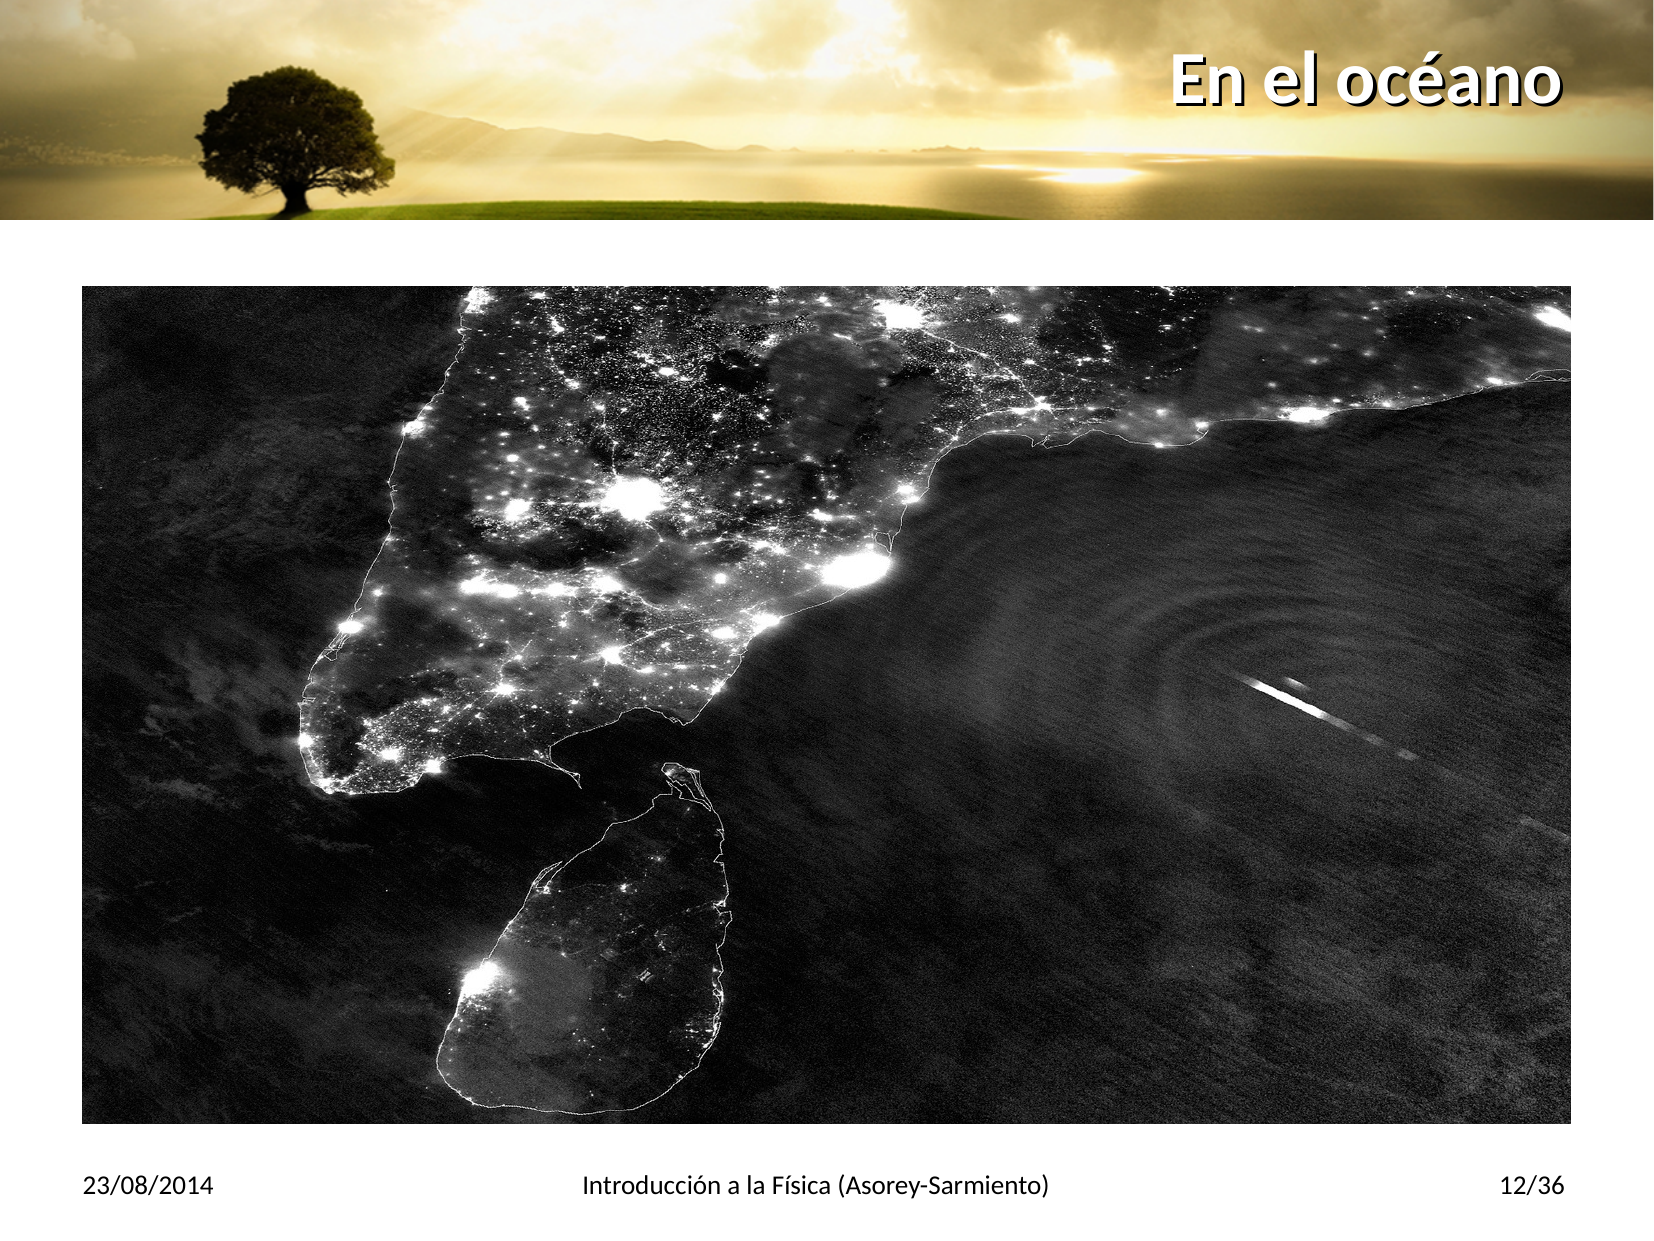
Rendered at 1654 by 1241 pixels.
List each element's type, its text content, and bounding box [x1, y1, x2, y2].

picture [82, 286, 1571, 1124]
picture [0, 0, 1654, 220]
title En el océano [75, 19, 1564, 151]
